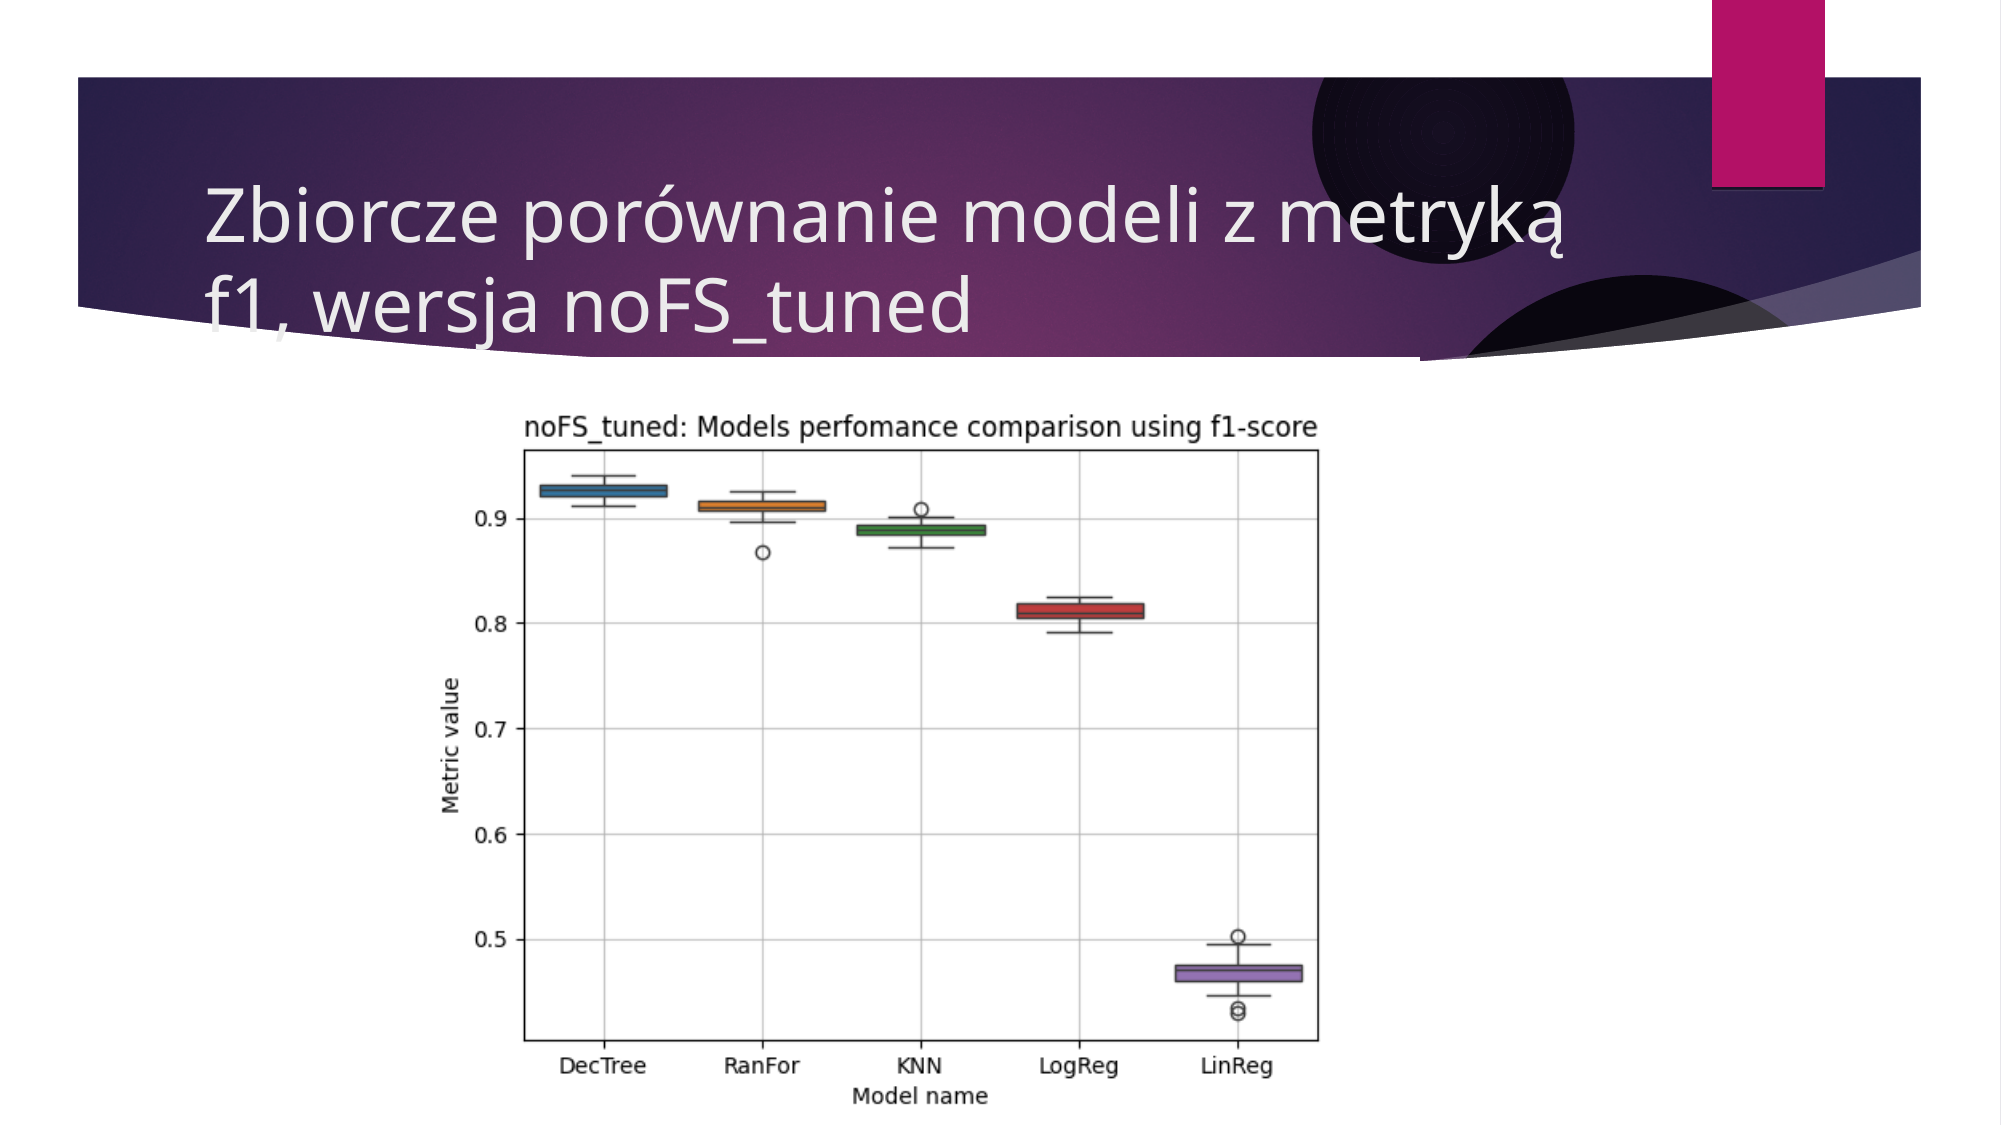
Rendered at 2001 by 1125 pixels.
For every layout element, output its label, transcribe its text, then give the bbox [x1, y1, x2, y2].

picture [396, 357, 1420, 1125]
title Zbiorcze porównanie modeli z metryką f1, wersja noFS_tuned [189, 159, 1627, 276]
